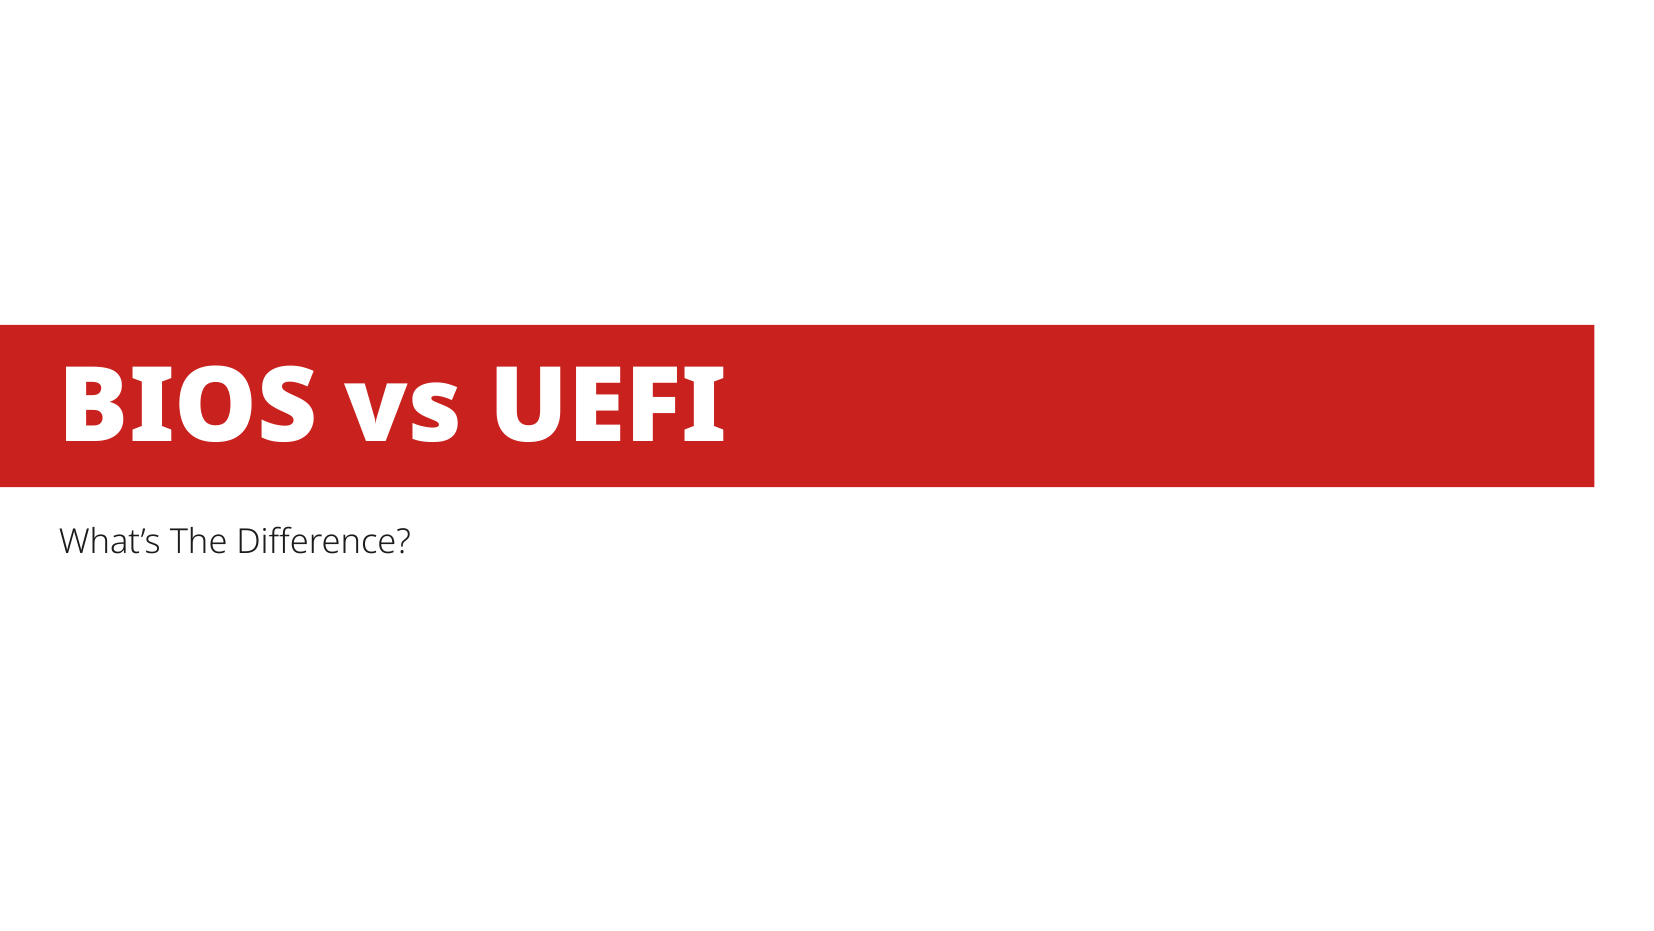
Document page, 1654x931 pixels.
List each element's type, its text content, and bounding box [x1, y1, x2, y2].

subtitle What’s The Difference? [59, 516, 1536, 827]
title BIOS vs UEFI [59, 354, 1565, 473]
